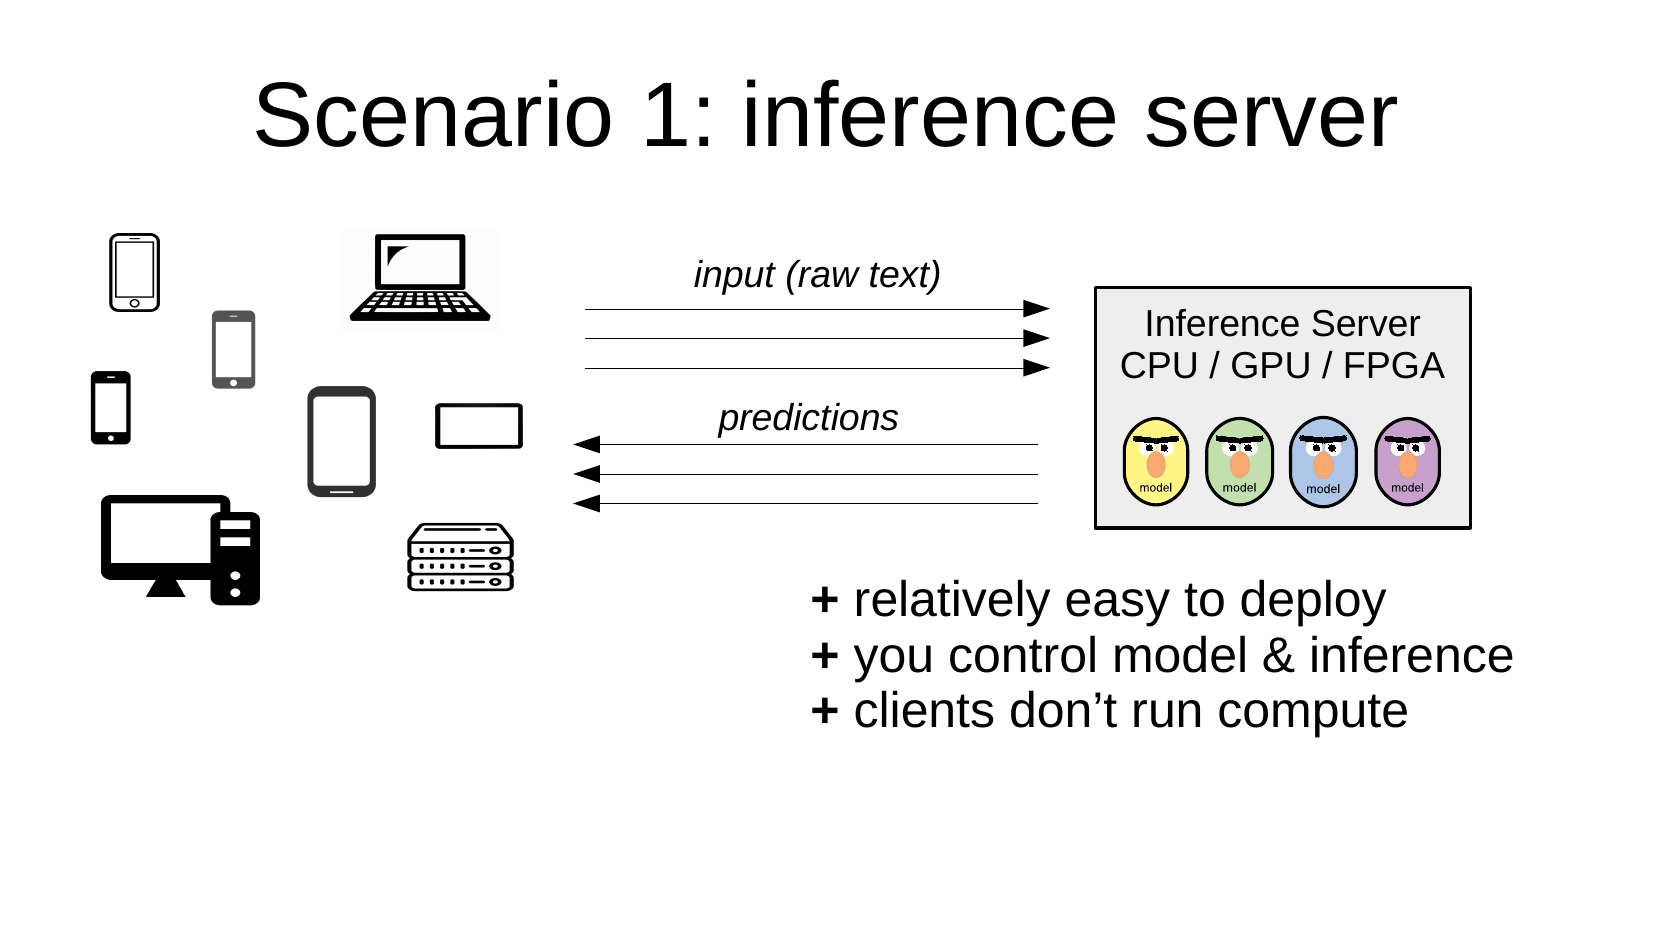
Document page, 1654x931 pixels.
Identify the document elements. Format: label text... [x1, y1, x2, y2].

text_box [1375, 418, 1440, 505]
text_box predictions [703, 389, 928, 527]
text_box [1124, 418, 1188, 505]
text_box input (raw text) [642, 245, 993, 429]
text_box [1290, 417, 1357, 507]
picture [89, 233, 180, 312]
text_box [1206, 418, 1273, 505]
picture [339, 227, 501, 334]
picture [101, 482, 260, 618]
picture [395, 515, 526, 599]
picture [65, 362, 156, 453]
text_box + relatively easy to deploy + you control model & inference + clients don’t run compute [810, 571, 1654, 918]
picture [185, 303, 409, 502]
title Scenario 1: inference server [82, 37, 1571, 193]
picture [435, 403, 523, 450]
text_box Inference Server CPU / GPU / FPGA [1095, 287, 1471, 528]
